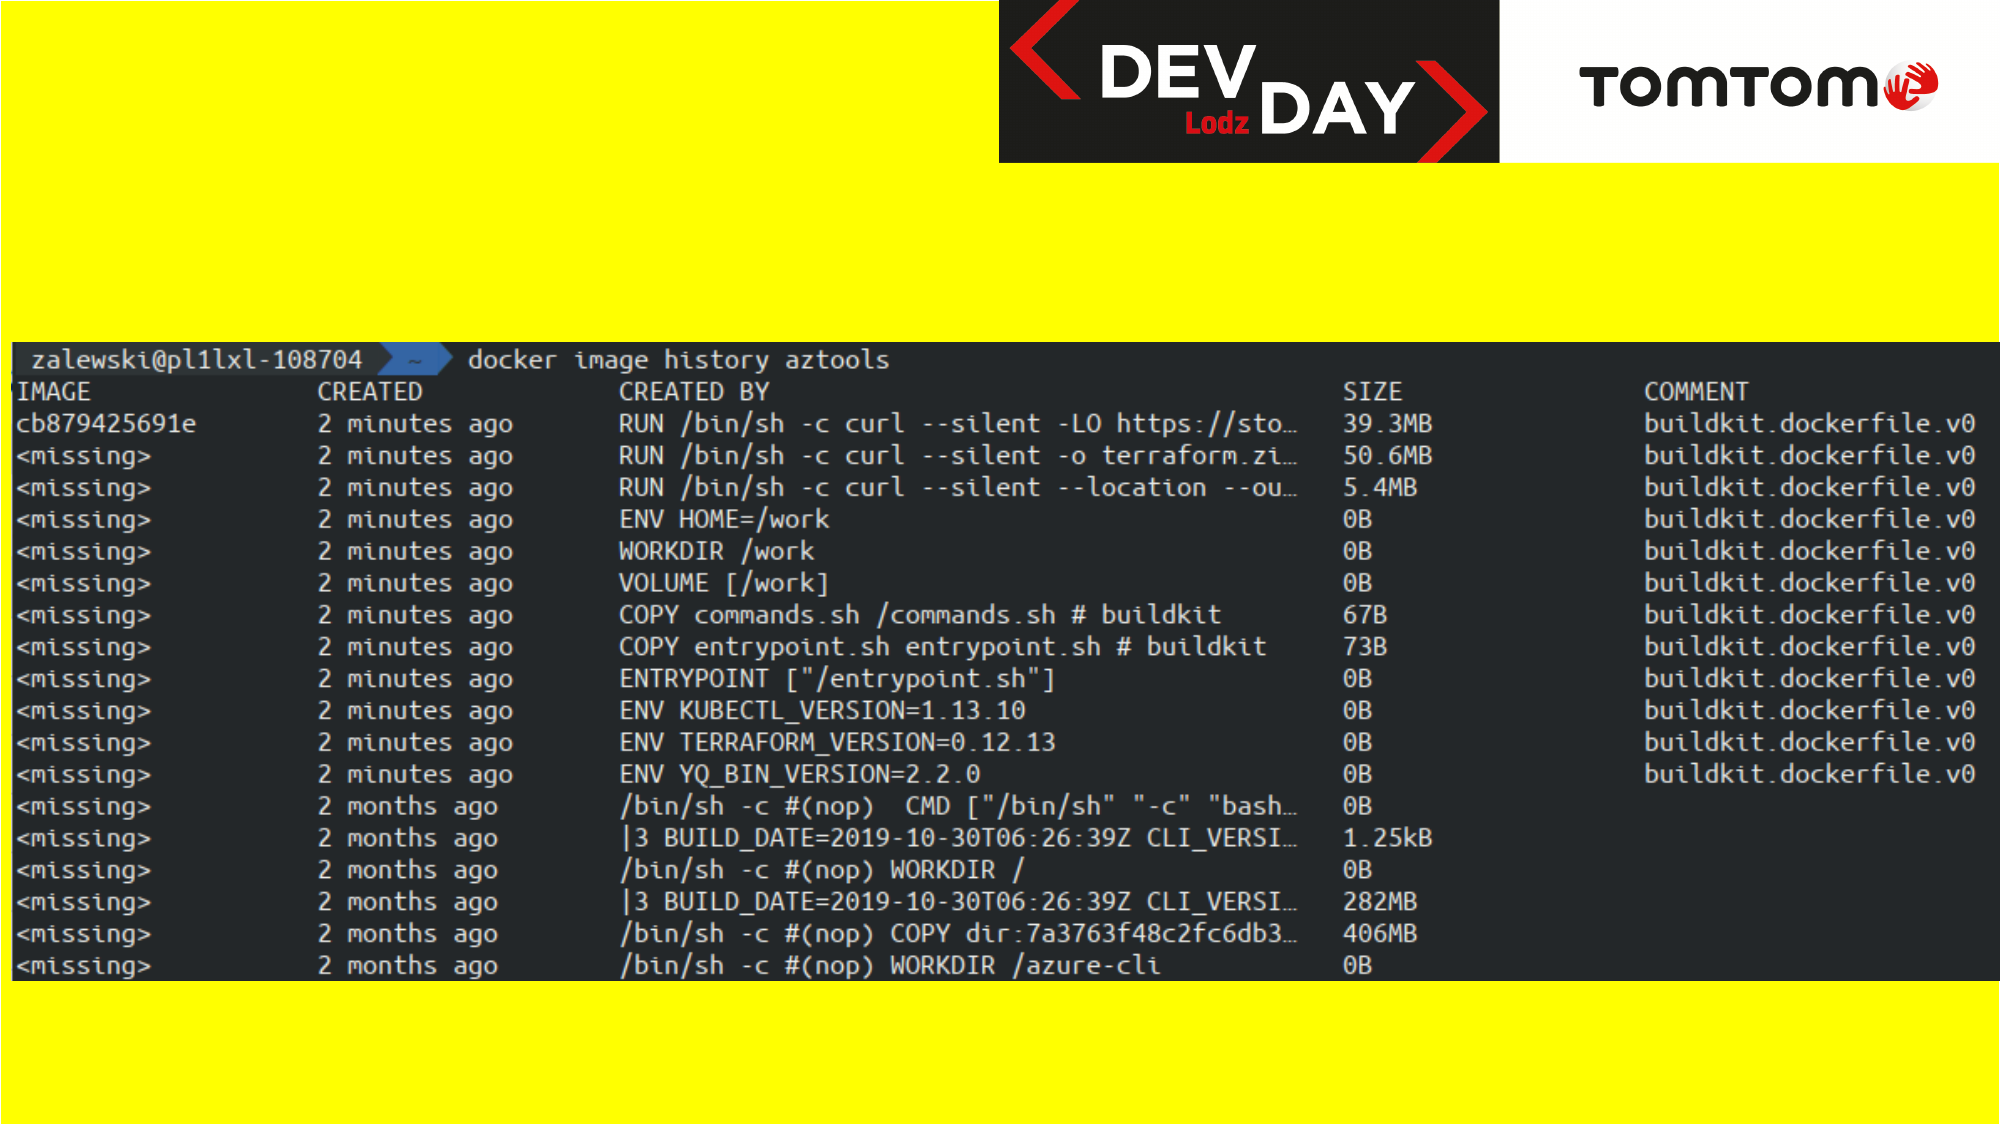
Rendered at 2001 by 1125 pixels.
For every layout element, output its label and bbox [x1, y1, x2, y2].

picture [11, 342, 2000, 981]
text_box [0, 0, 2000, 1125]
picture [999, 0, 2000, 164]
